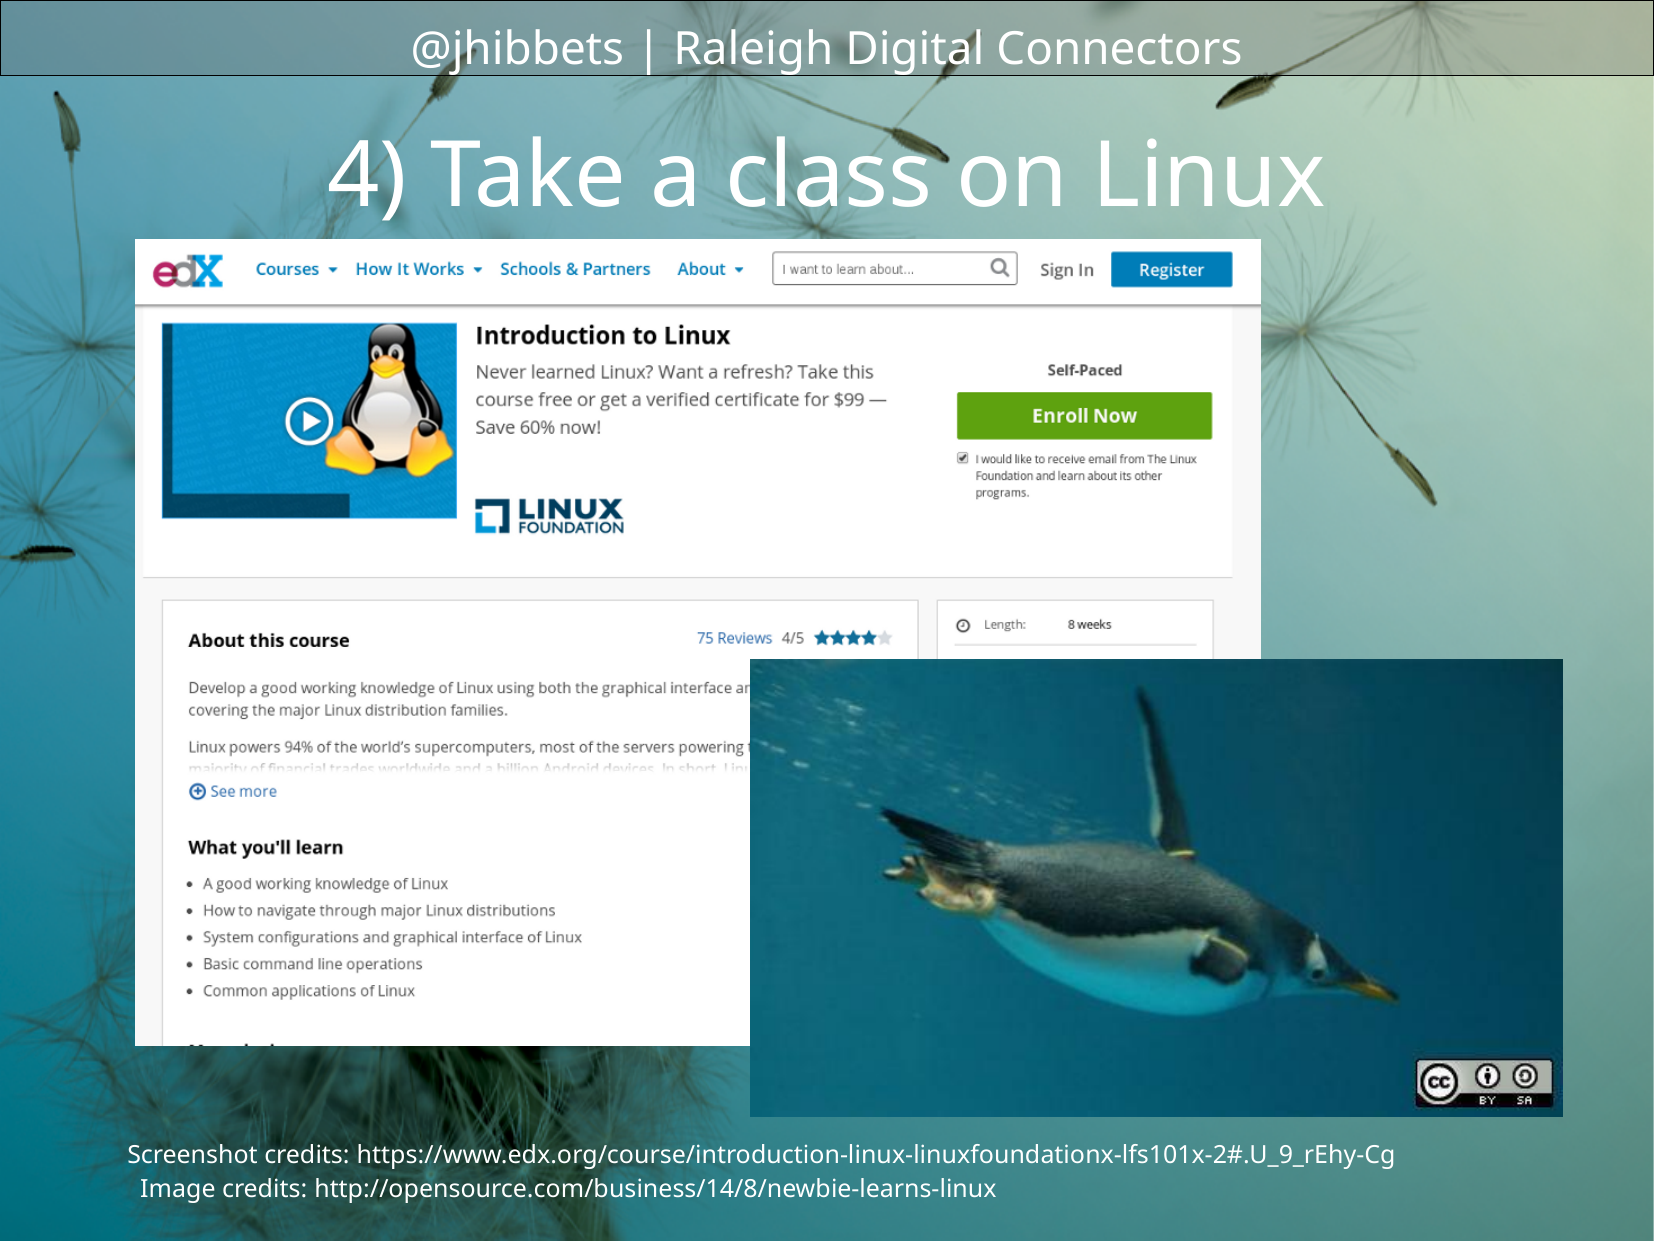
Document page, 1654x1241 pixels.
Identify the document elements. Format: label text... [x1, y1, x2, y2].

title 4) Take a class on Linux [82, 67, 1571, 275]
picture [0, 76, 1654, 1241]
text_box Screenshot credits: https://www.edx.org/course/introduction-linux-linuxfoundationx-lfs101x-2#.U_9_rEhy-Cg Image credits: http://opensource.com/business/14/8/newbie-learns-linux [112, 1128, 1443, 1194]
